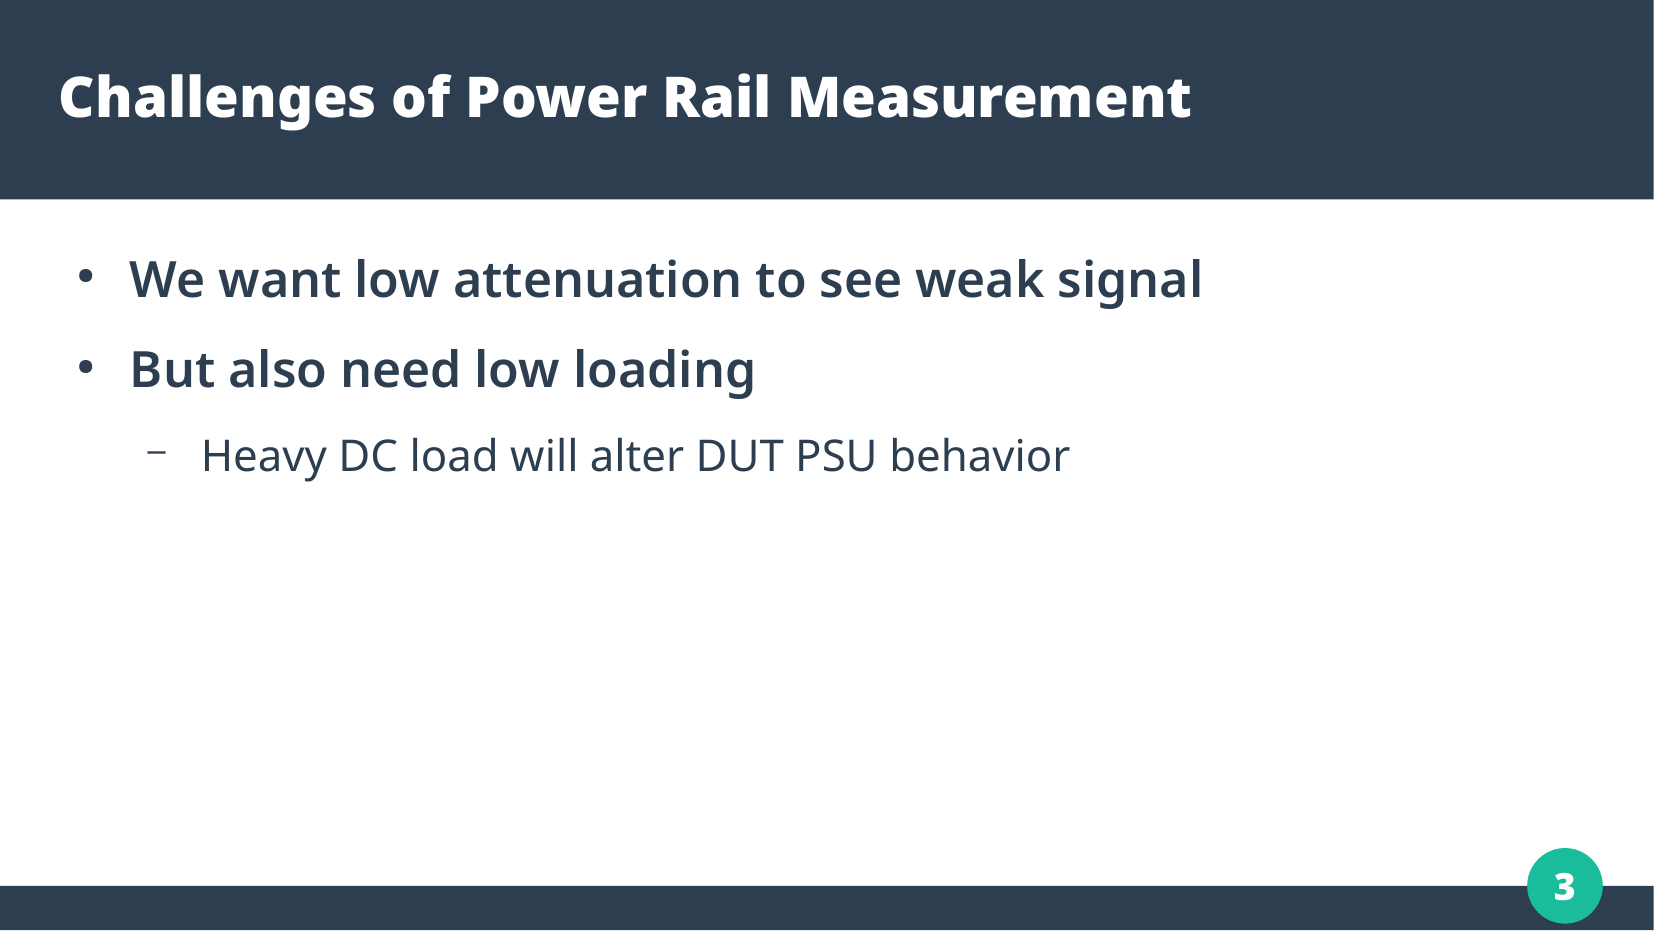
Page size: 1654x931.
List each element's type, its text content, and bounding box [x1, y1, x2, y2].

list We want low attenuation to see weak signal But also need low loading Heavy DC load will alter DUT PSU behavior [59, 243, 1595, 864]
title Challenges of Power Rail Measurement [59, 37, 1595, 155]
